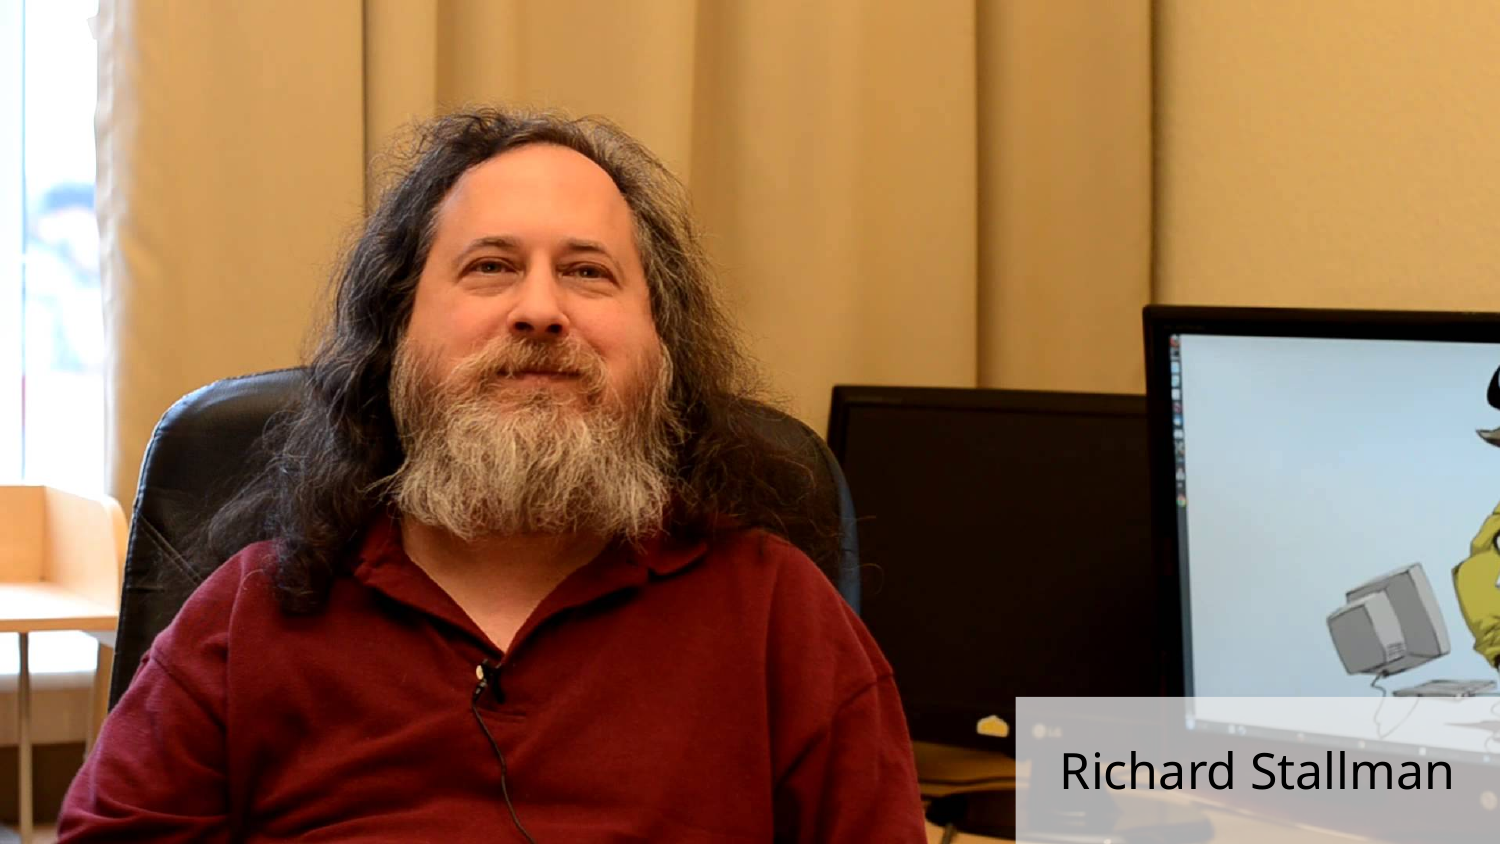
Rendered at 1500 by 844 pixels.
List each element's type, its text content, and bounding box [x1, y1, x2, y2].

text_box Richard Stallman [1015, 696, 1500, 844]
picture [0, 0, 1500, 844]
